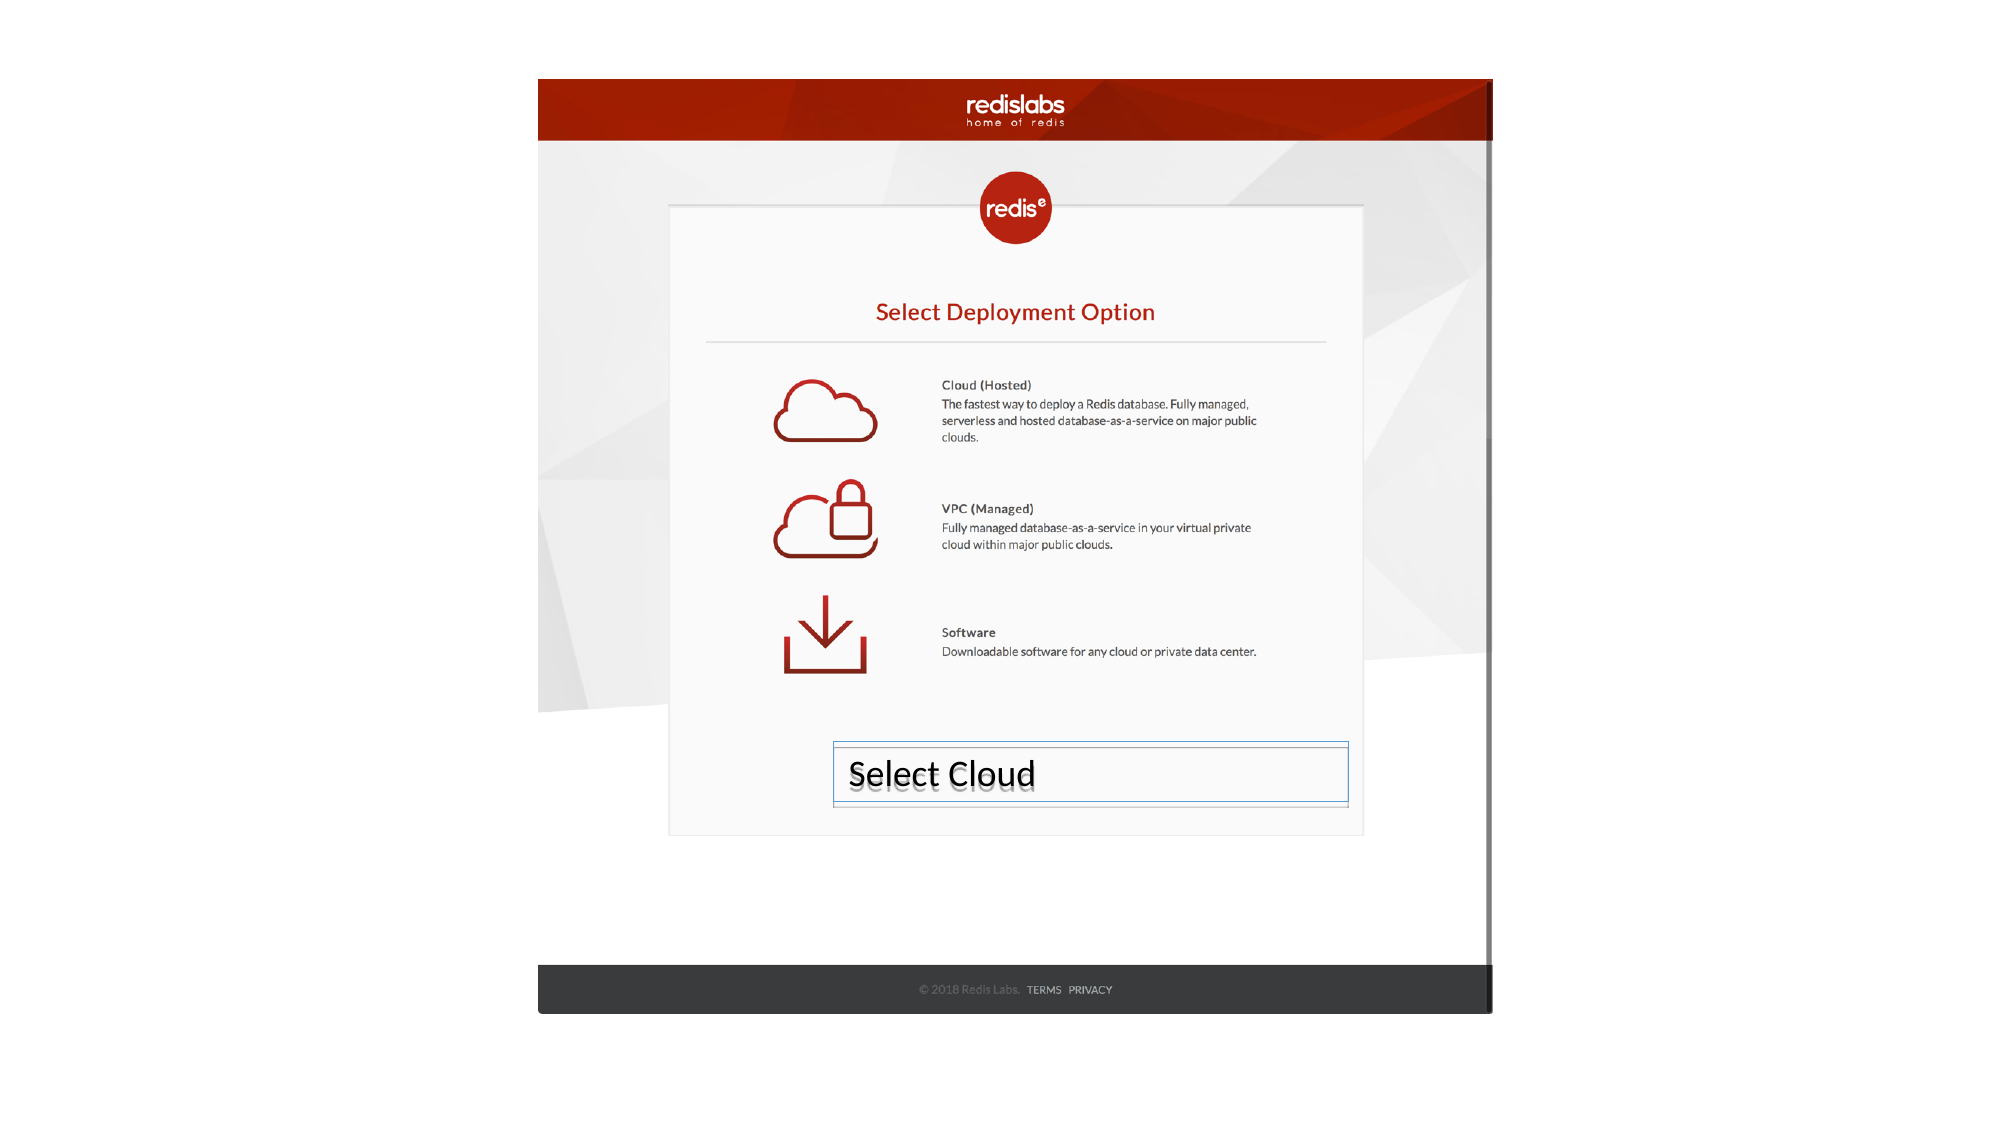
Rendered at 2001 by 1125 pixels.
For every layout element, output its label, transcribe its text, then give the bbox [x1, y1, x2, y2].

picture [538, 79, 1493, 1014]
text_box Select Cloud [833, 741, 1349, 802]
